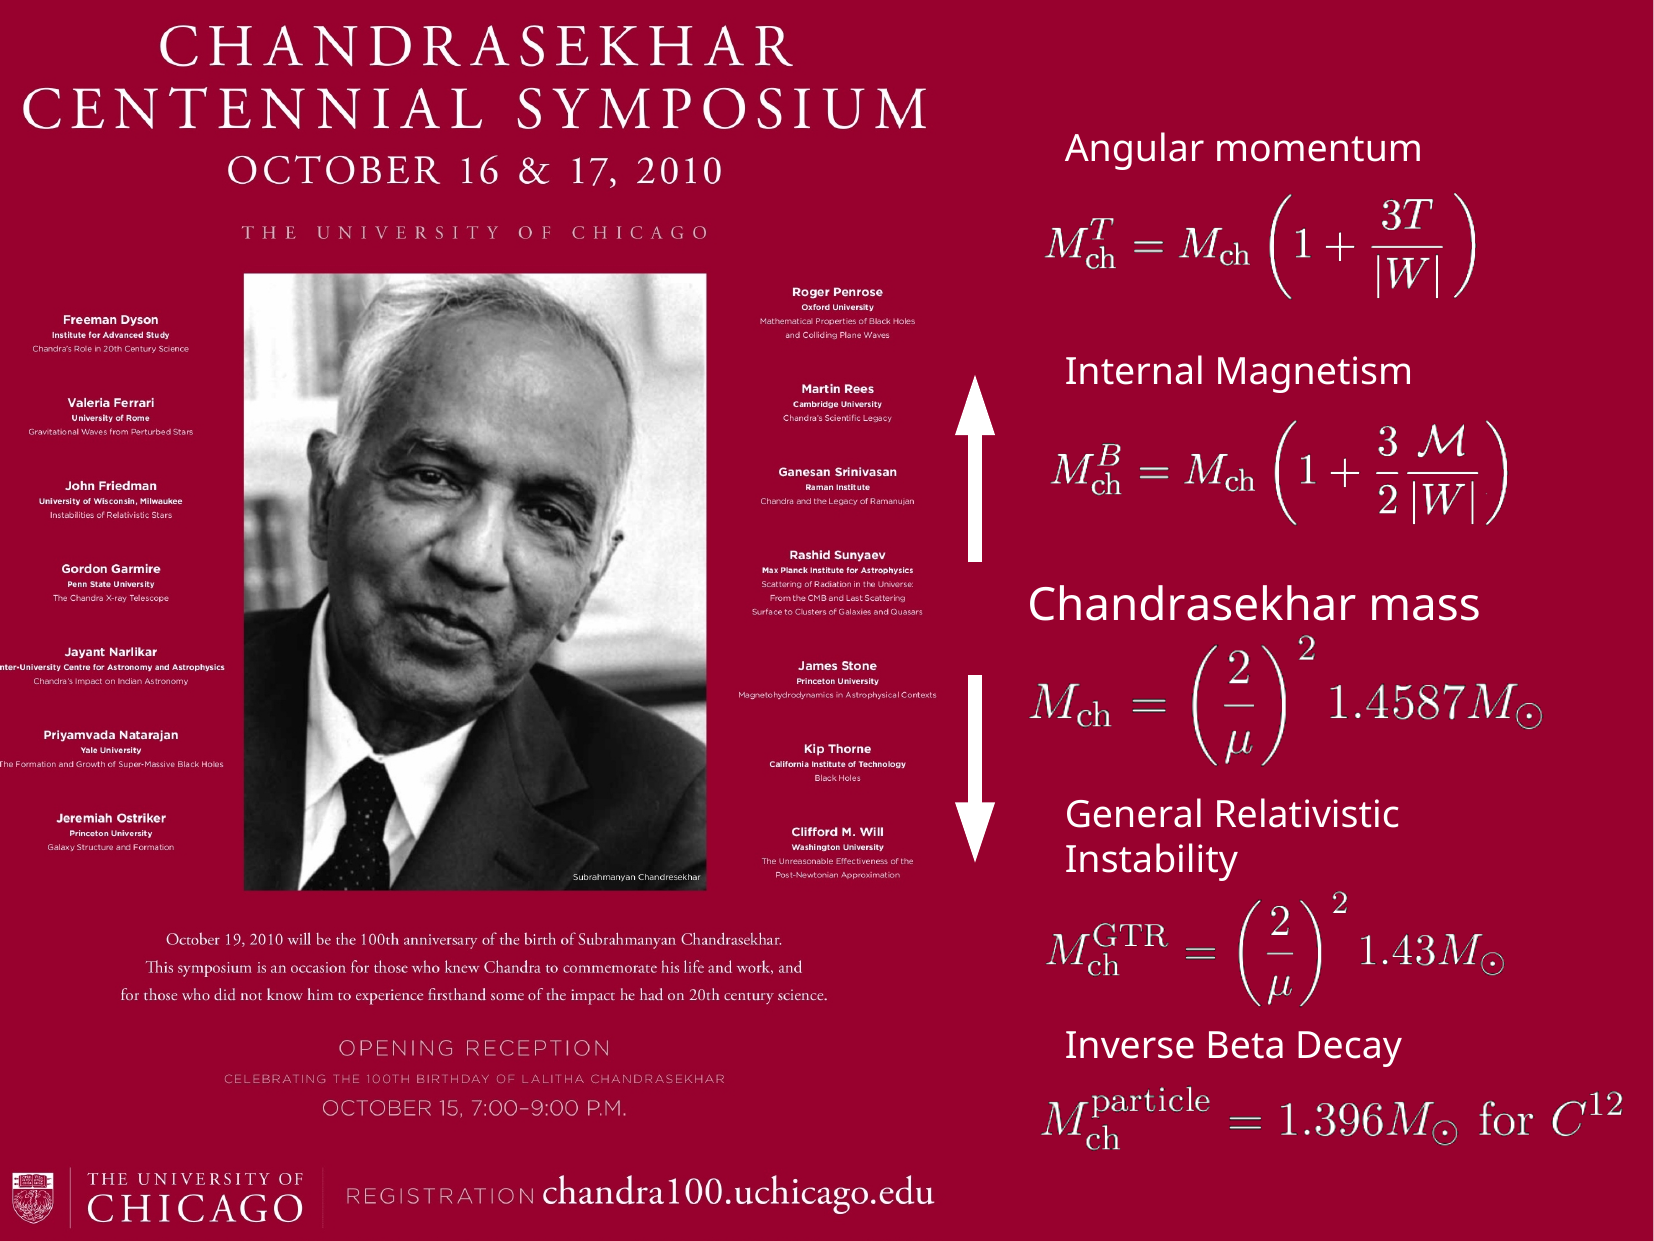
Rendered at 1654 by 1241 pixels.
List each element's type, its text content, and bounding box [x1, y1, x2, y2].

text_box Internal Magnetism [1050, 339, 1463, 400]
text_box Chandrasekhar mass [1012, 567, 1538, 631]
text_box Angular momentum [1050, 116, 1463, 177]
text_box General Relativistic Instability [1050, 783, 1463, 888]
text_box Inverse Beta Decay [1050, 1023, 1501, 1074]
picture [0, 0, 1654, 1241]
